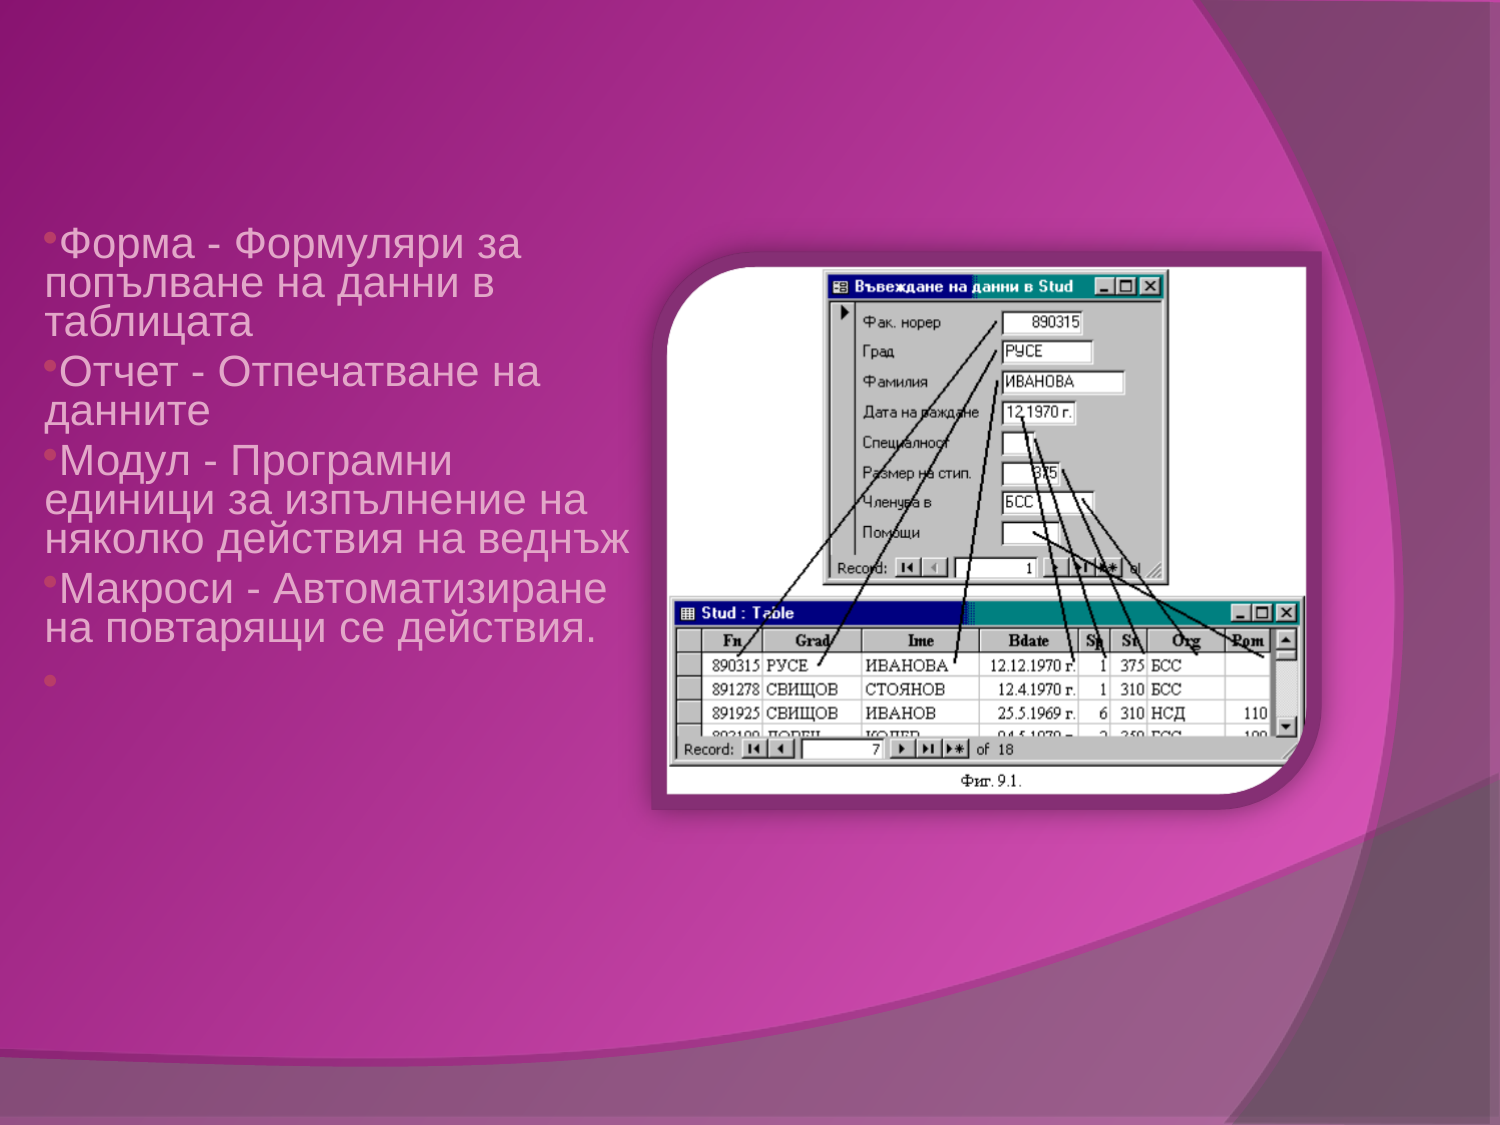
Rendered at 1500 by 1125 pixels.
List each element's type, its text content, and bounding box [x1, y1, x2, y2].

list Форма - Формуляри за попълване на данни в таблицата Отчет - Отпечатване на данните Модул - Програмни единици за изпълнение на няколко действия на веднъж Макроси - Автоматизиране на повтарящи се действия. [29, 219, 609, 847]
picture [609, 209, 1365, 853]
